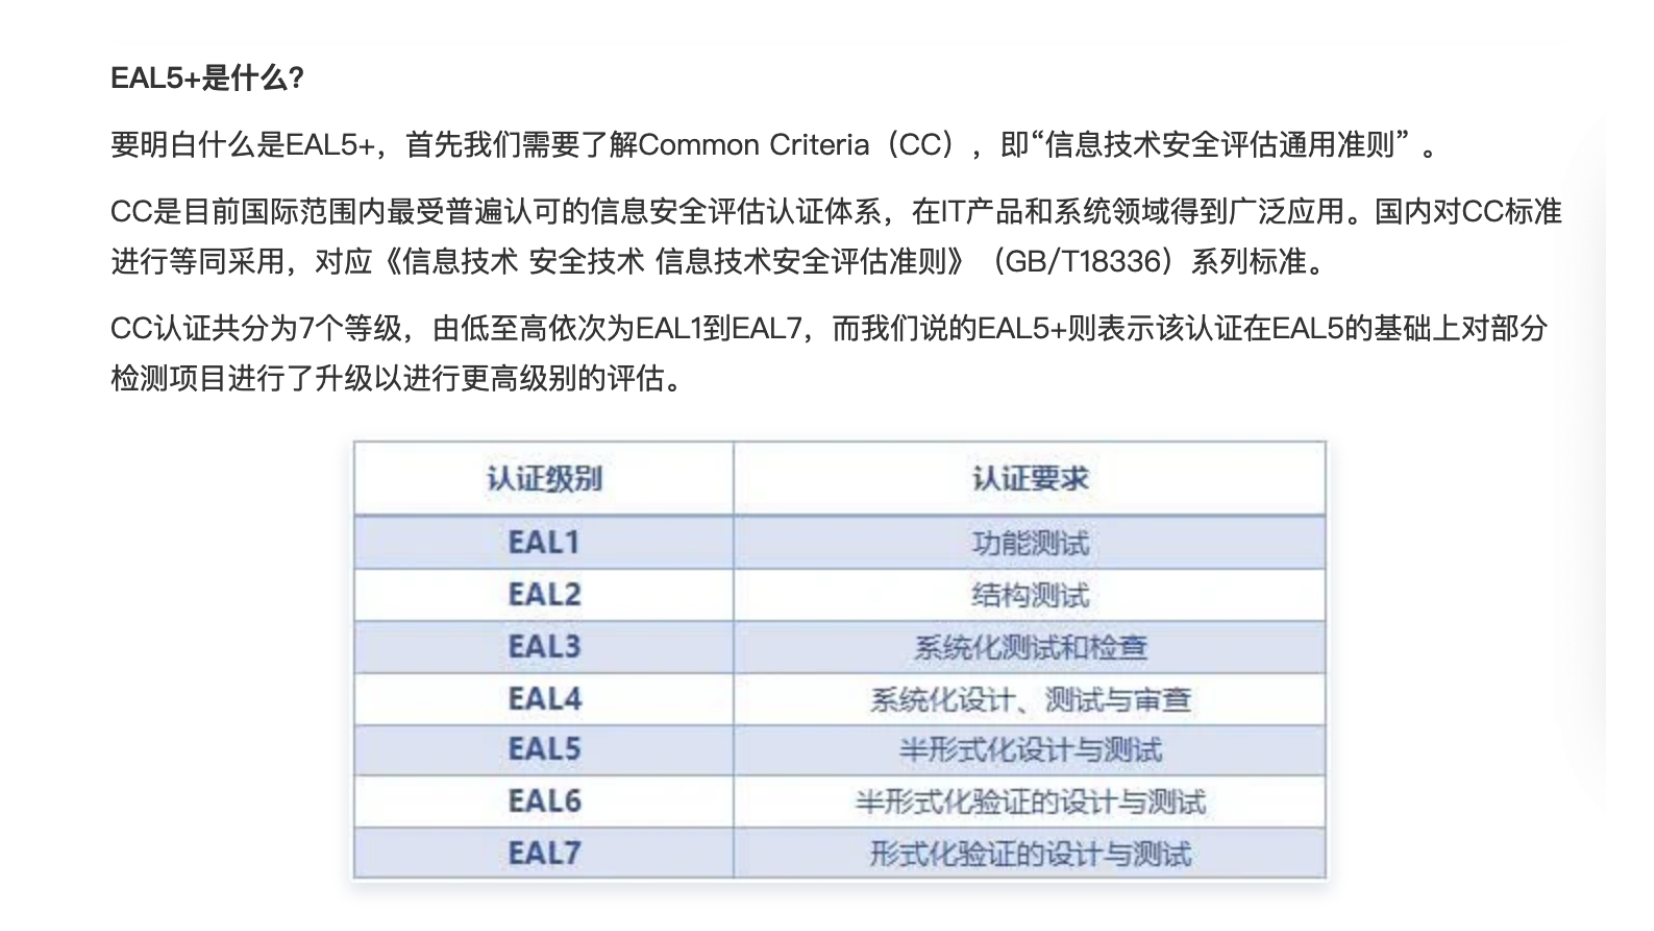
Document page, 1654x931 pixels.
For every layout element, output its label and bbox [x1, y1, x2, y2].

picture [74, 41, 1606, 911]
